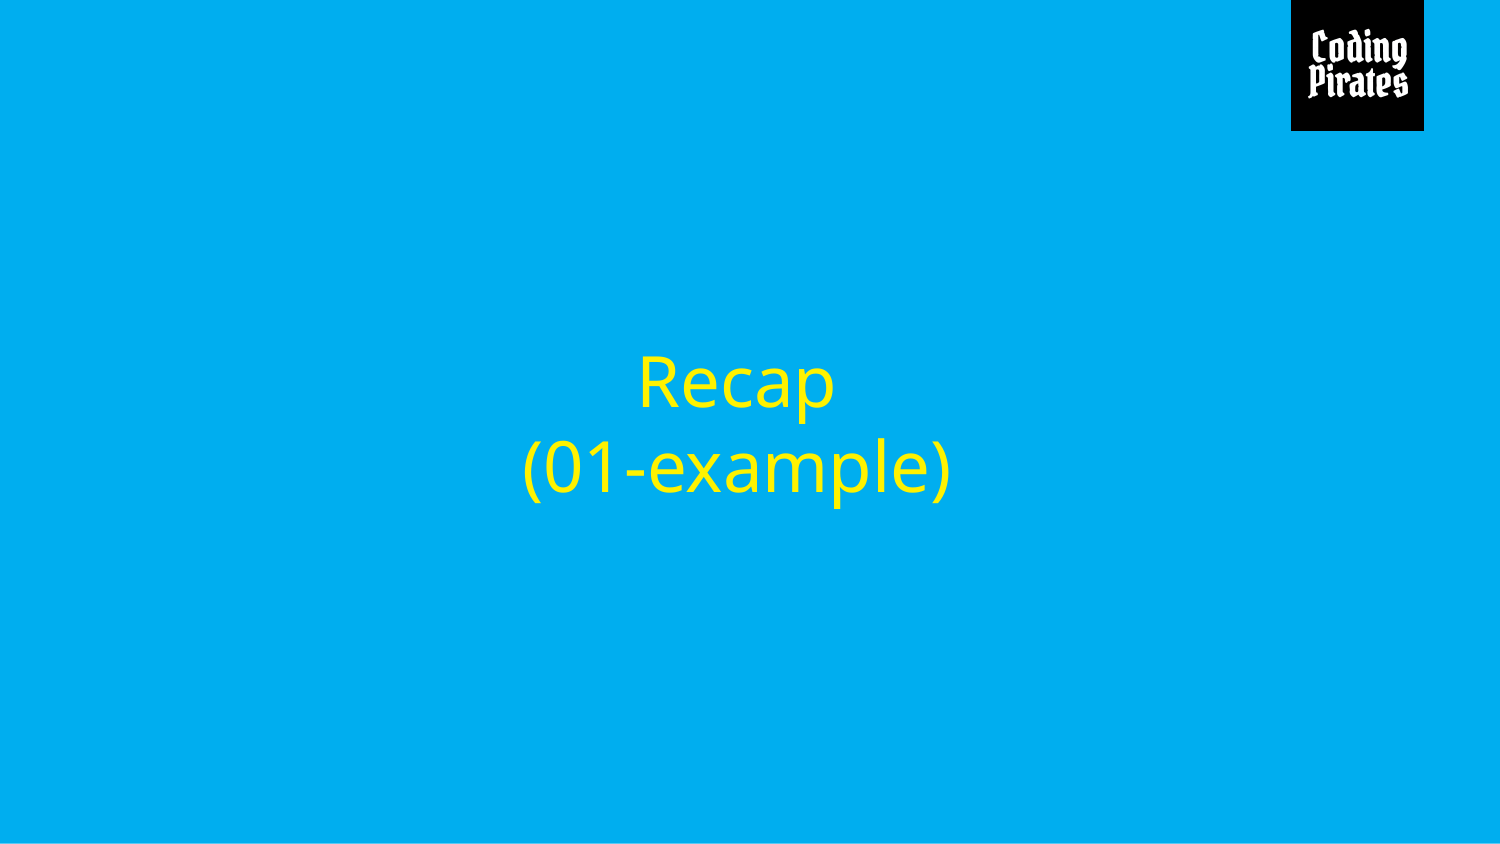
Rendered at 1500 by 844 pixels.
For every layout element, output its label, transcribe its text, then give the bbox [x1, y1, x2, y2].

title Recap (01-example) [7, 275, 1467, 568]
picture [1292, 0, 1423, 130]
